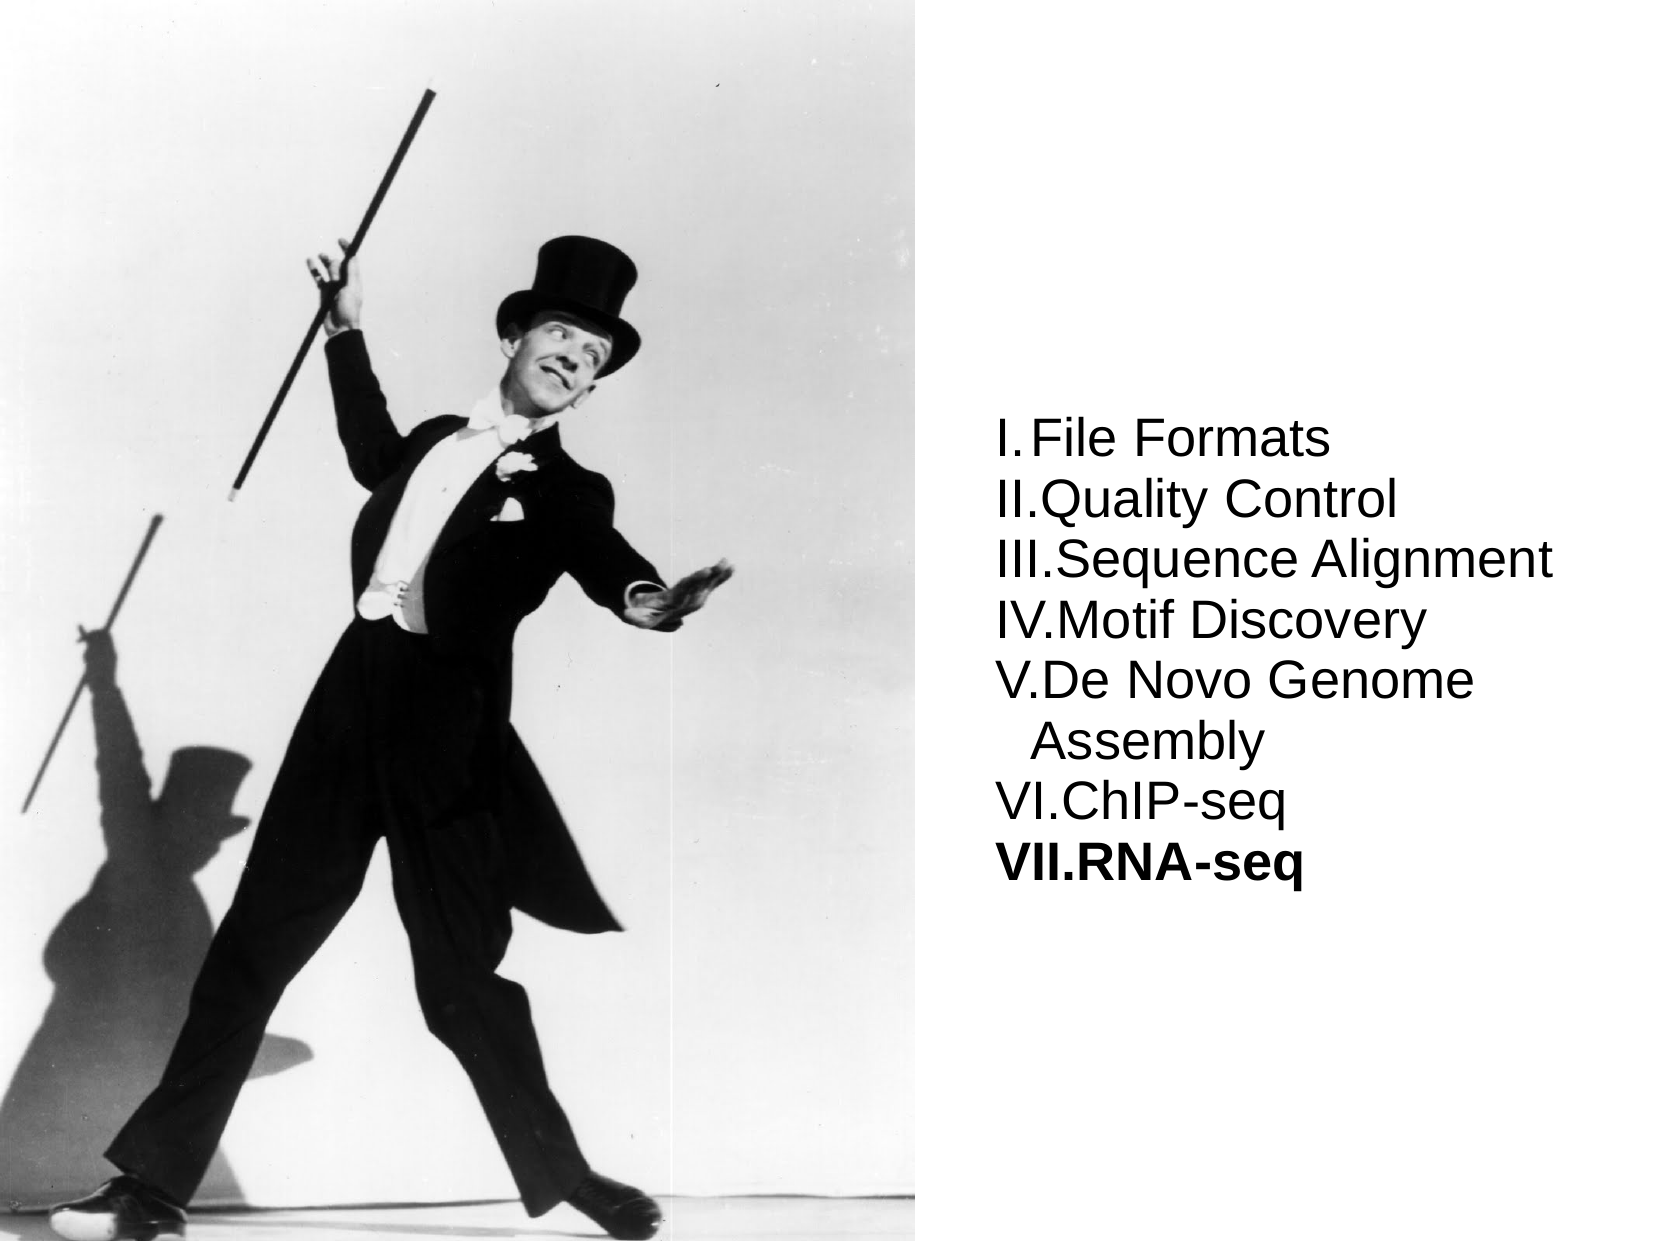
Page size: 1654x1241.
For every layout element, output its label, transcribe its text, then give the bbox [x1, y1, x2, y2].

subtitle File Formats Quality Control Sequence Alignment Motif Discovery De Novo Genome Assembly ChIP-seq RNA-seq [960, 290, 1636, 1010]
picture [0, 0, 915, 1241]
